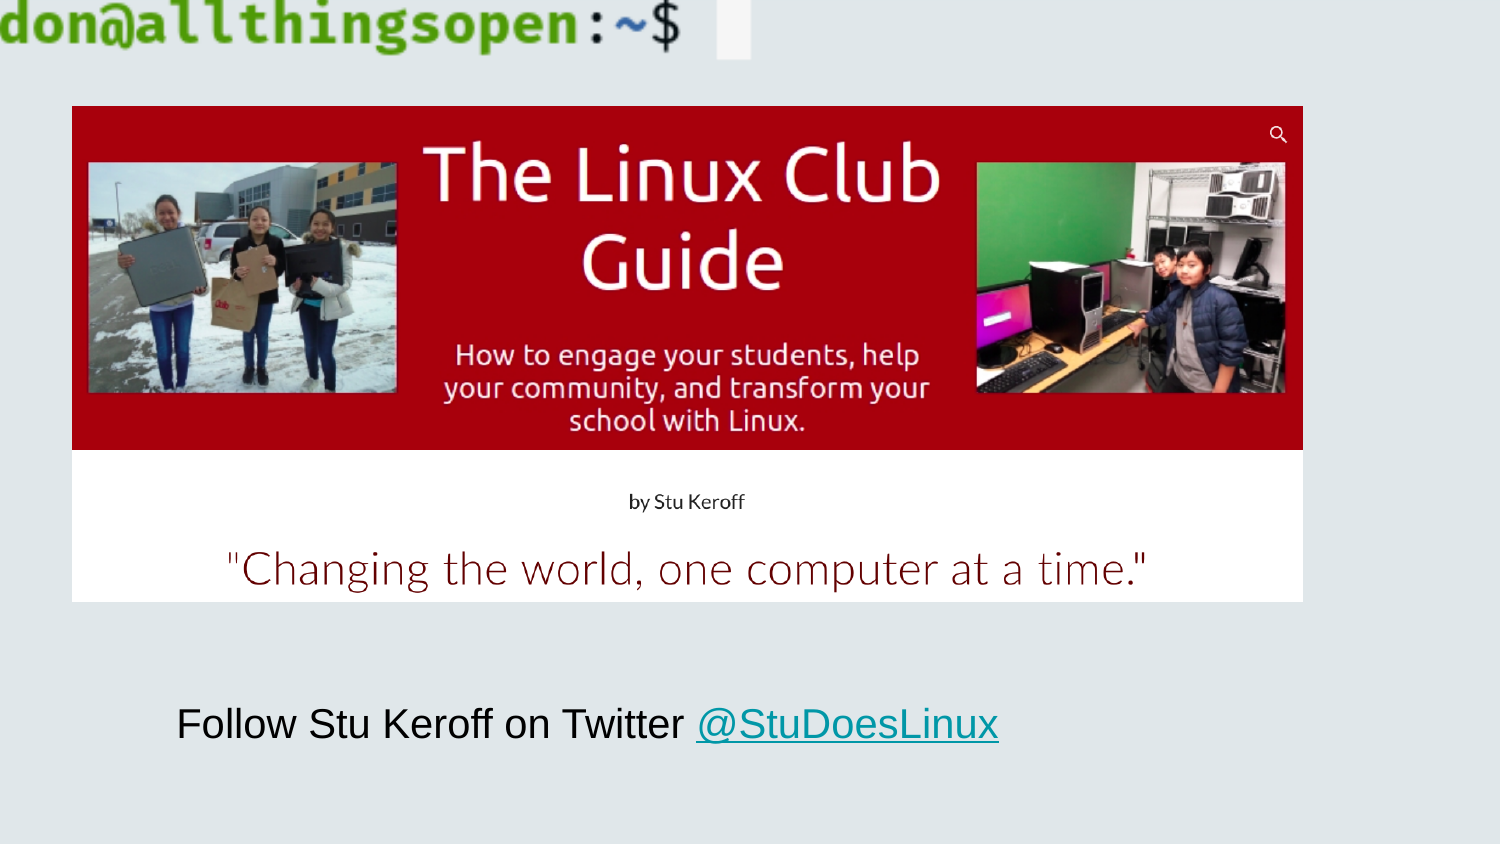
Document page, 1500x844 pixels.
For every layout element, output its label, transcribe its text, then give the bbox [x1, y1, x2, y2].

picture [0, 0, 1500, 844]
text_box Follow Stu Keroff on Twitter @StuDoesLinux [161, 681, 1092, 753]
